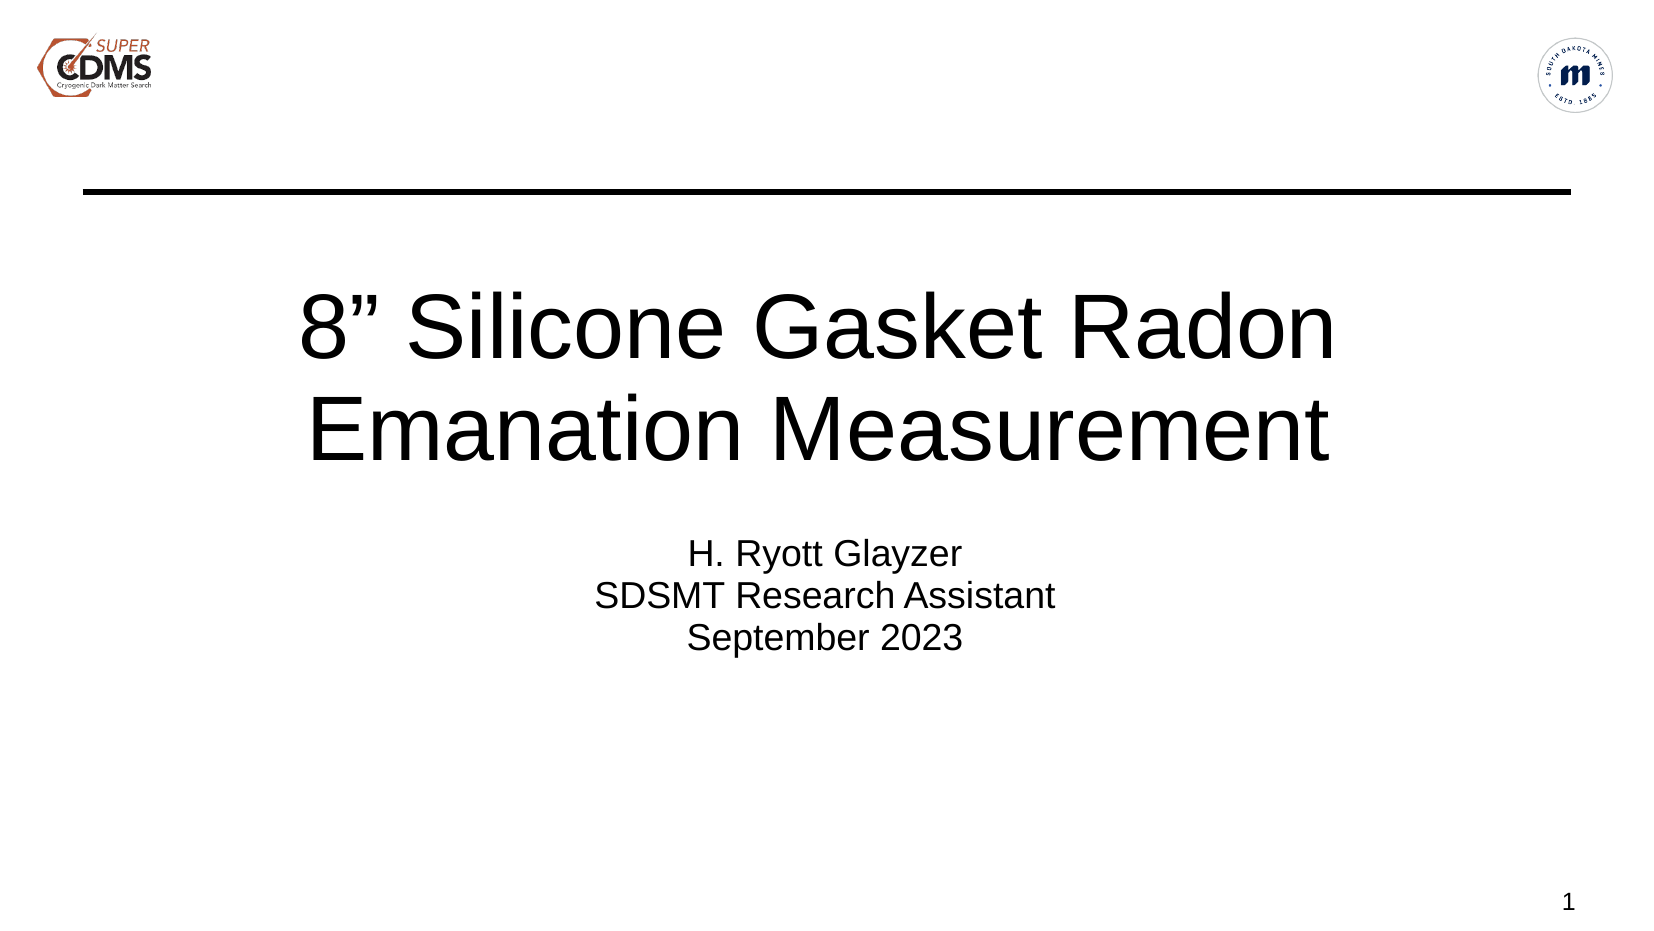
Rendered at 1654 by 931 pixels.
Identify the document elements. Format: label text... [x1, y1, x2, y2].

picture [37, 32, 151, 97]
picture [1537, 37, 1613, 113]
text_box H. Ryott Glayzer SDSMT Research Assistant September 2023 [337, 525, 1313, 751]
title 8” Silicone Gasket Radon Emanation Measurement [75, 285, 1564, 470]
